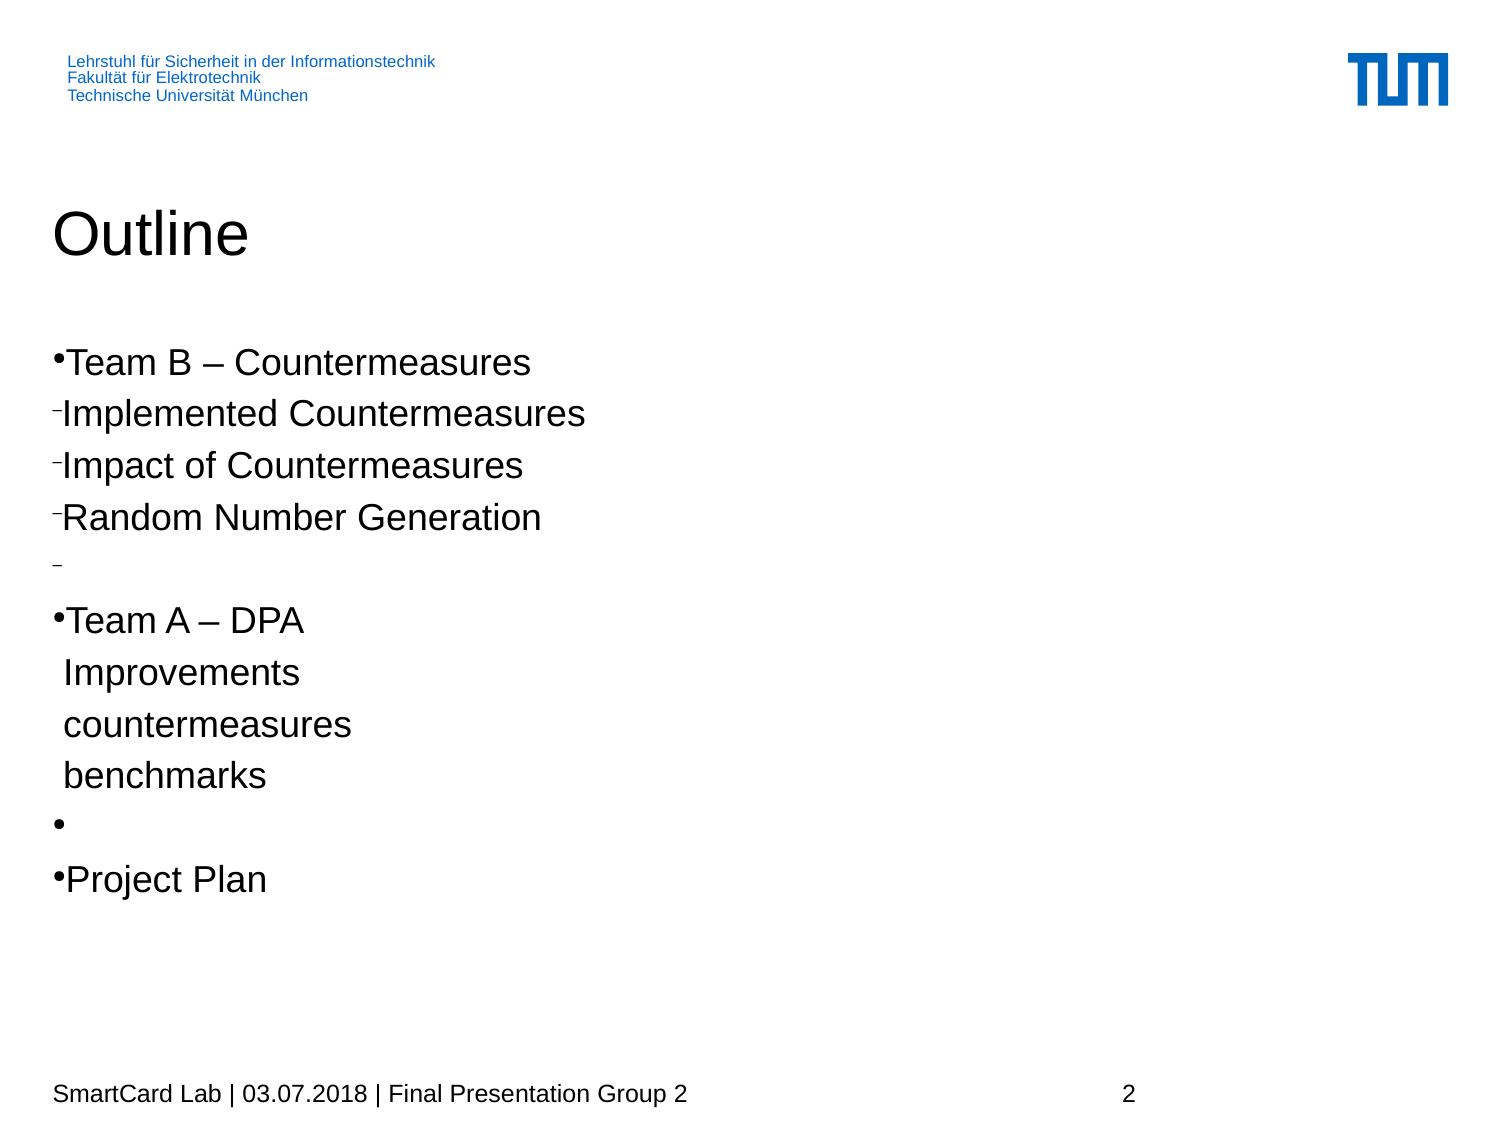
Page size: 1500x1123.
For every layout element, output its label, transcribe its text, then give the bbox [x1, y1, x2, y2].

text_box SmartCard Lab | 03.07.2018 | Final Presentation Group 2 [52, 1062, 1116, 1123]
title Outline [52, 192, 1453, 268]
text_box <number> [1122, 1062, 1459, 1123]
list Team B – Countermeasures Implemented Countermeasures Impact of Countermeasures Random Number Generation Team A – DPA Improvements countermeasures benchmarks Project Plan [52, 330, 1453, 952]
